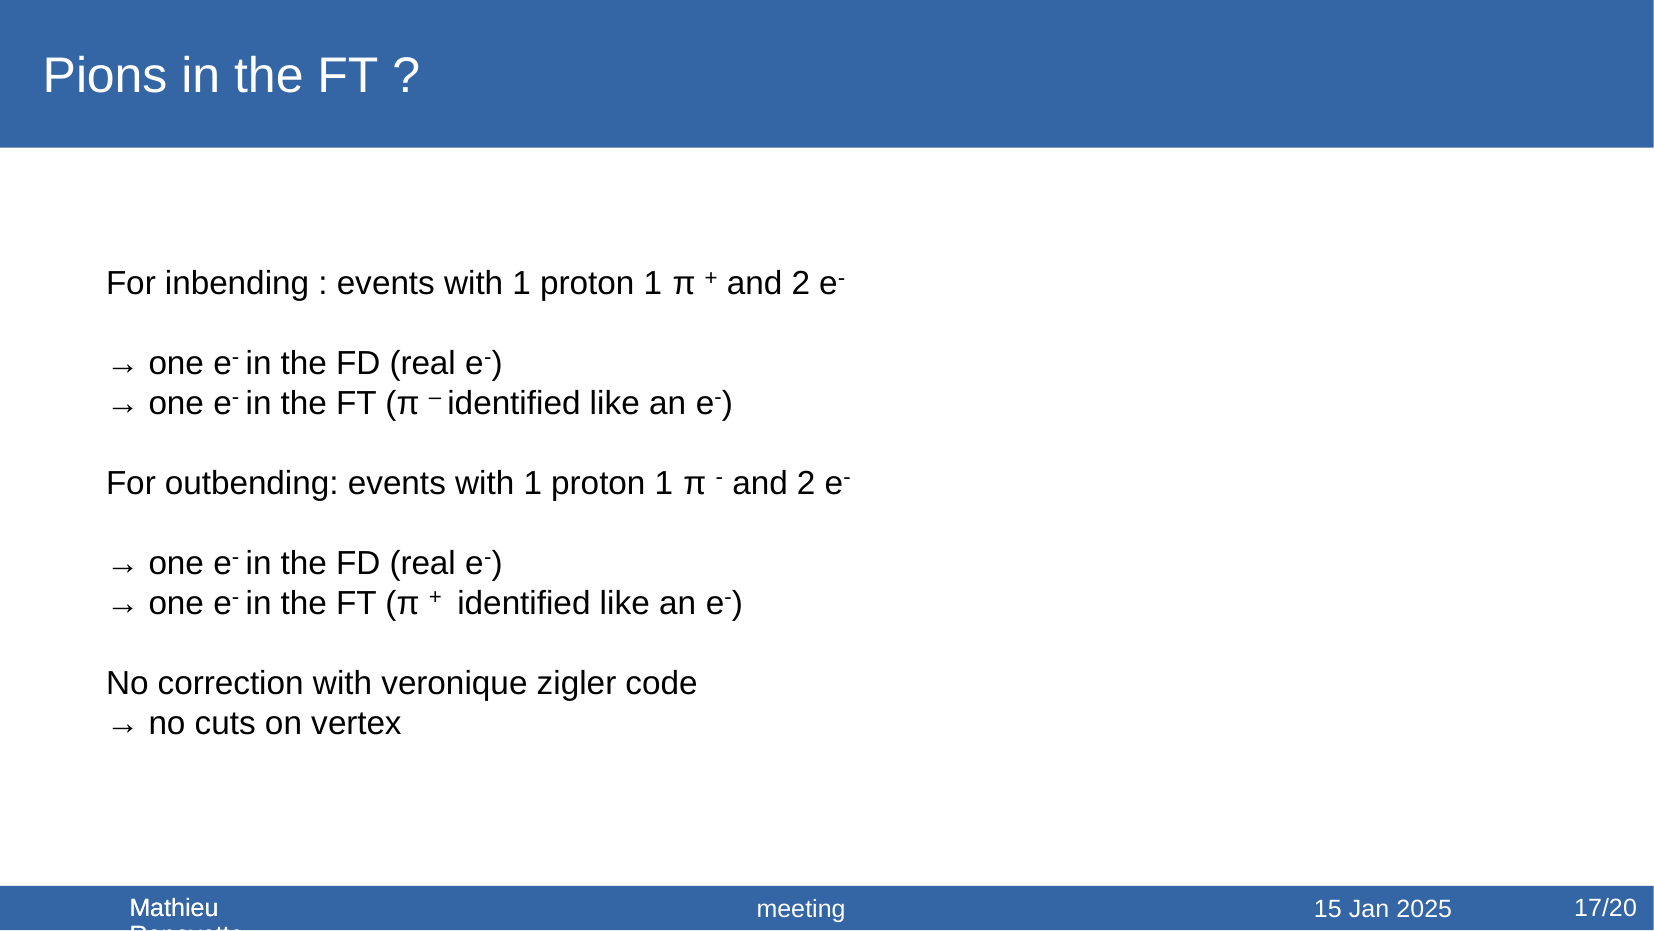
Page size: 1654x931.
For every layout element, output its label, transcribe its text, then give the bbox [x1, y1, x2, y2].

text_box 17/20 [1559, 885, 1654, 930]
text_box [0, 885, 131, 931]
text_box Pions in the FT ? [27, 40, 886, 114]
text_box [226, 885, 1654, 931]
text_box meeting [734, 887, 953, 931]
text_box 15 Jan 2025 [1299, 887, 1536, 931]
text_box Mathieu Ronayette [114, 885, 355, 929]
text_box [0, 0, 1654, 148]
text_box For inbending : events with 1 proton 1 π + and 2 e- → one e- in the FD (real e-) → one e- in the FT (π – identified like an e-) For outbending: events with 1 proton 1 π - and 2 e- → one e- in the FD (real e-) → one e- in the FT (π + identified like an e-) No correction with veronique zigler code → no cuts on vertex [91, 254, 875, 800]
